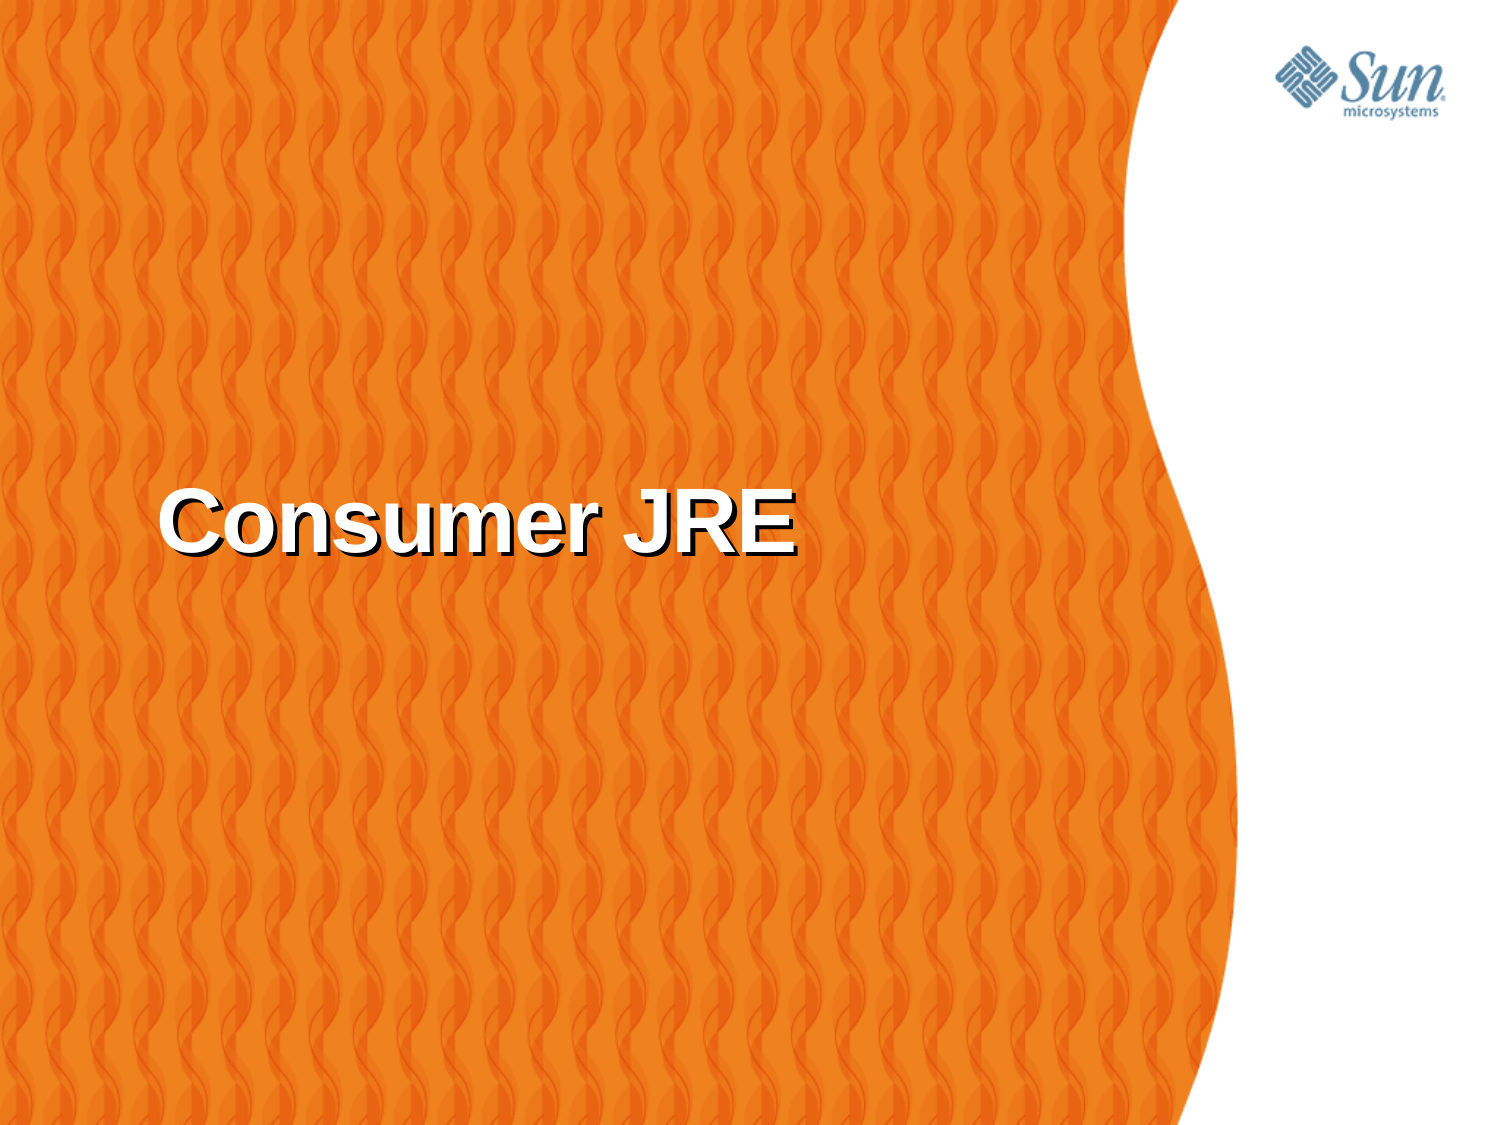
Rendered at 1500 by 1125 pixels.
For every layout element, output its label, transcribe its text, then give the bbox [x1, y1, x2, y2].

title Consumer JRE [156, 293, 1358, 1001]
picture [0, 0, 1500, 1125]
